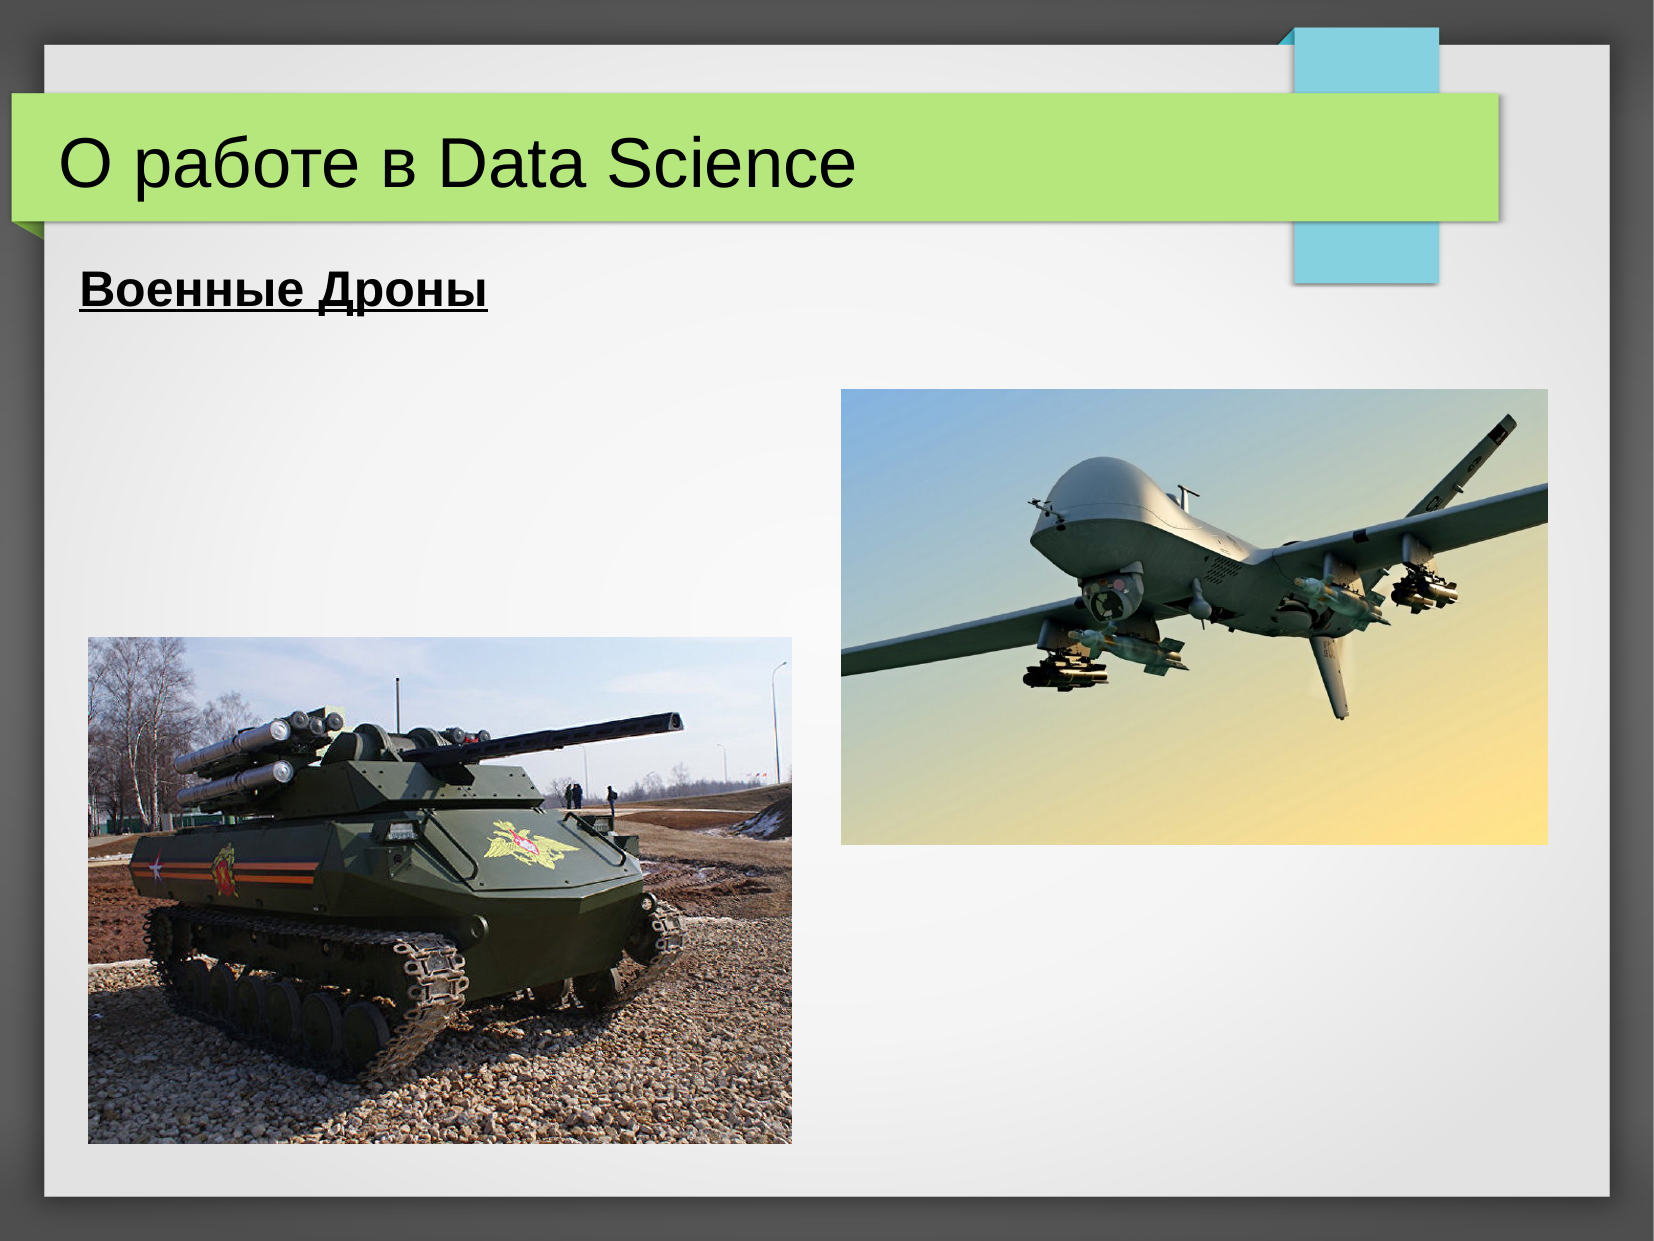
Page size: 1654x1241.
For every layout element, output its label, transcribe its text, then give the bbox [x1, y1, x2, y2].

text_box Военные Дроны [79, 259, 697, 319]
title О работе в Data Science [59, 123, 1394, 203]
picture [0, 0, 1654, 1241]
